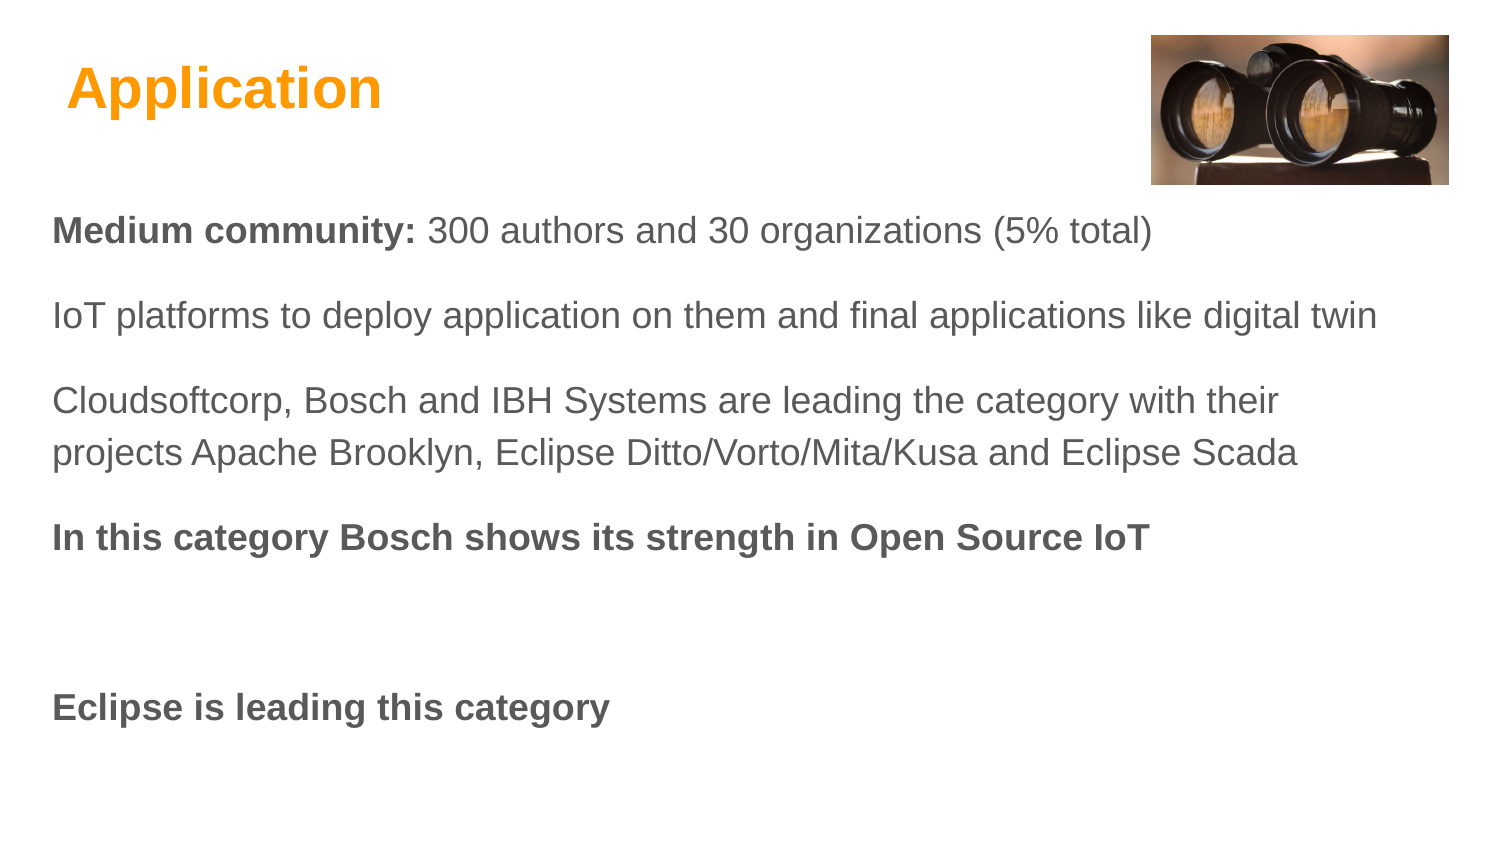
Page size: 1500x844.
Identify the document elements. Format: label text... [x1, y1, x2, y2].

title Application [51, 35, 1151, 130]
list Medium community: 300 authors and 30 organizations (5% total) IoT platforms to deploy application on them and final applications like digital twin Cloudsoftcorp, Bosch and IBH Systems are leading the category with their projects Apache Brooklyn, Eclipse Ditto/Vorto/Mita/Kusa and Eclipse Scada In this category Bosch shows its strength in Open Source IoT Eclipse is leading this category [37, 184, 1435, 798]
picture [1151, 35, 1449, 185]
